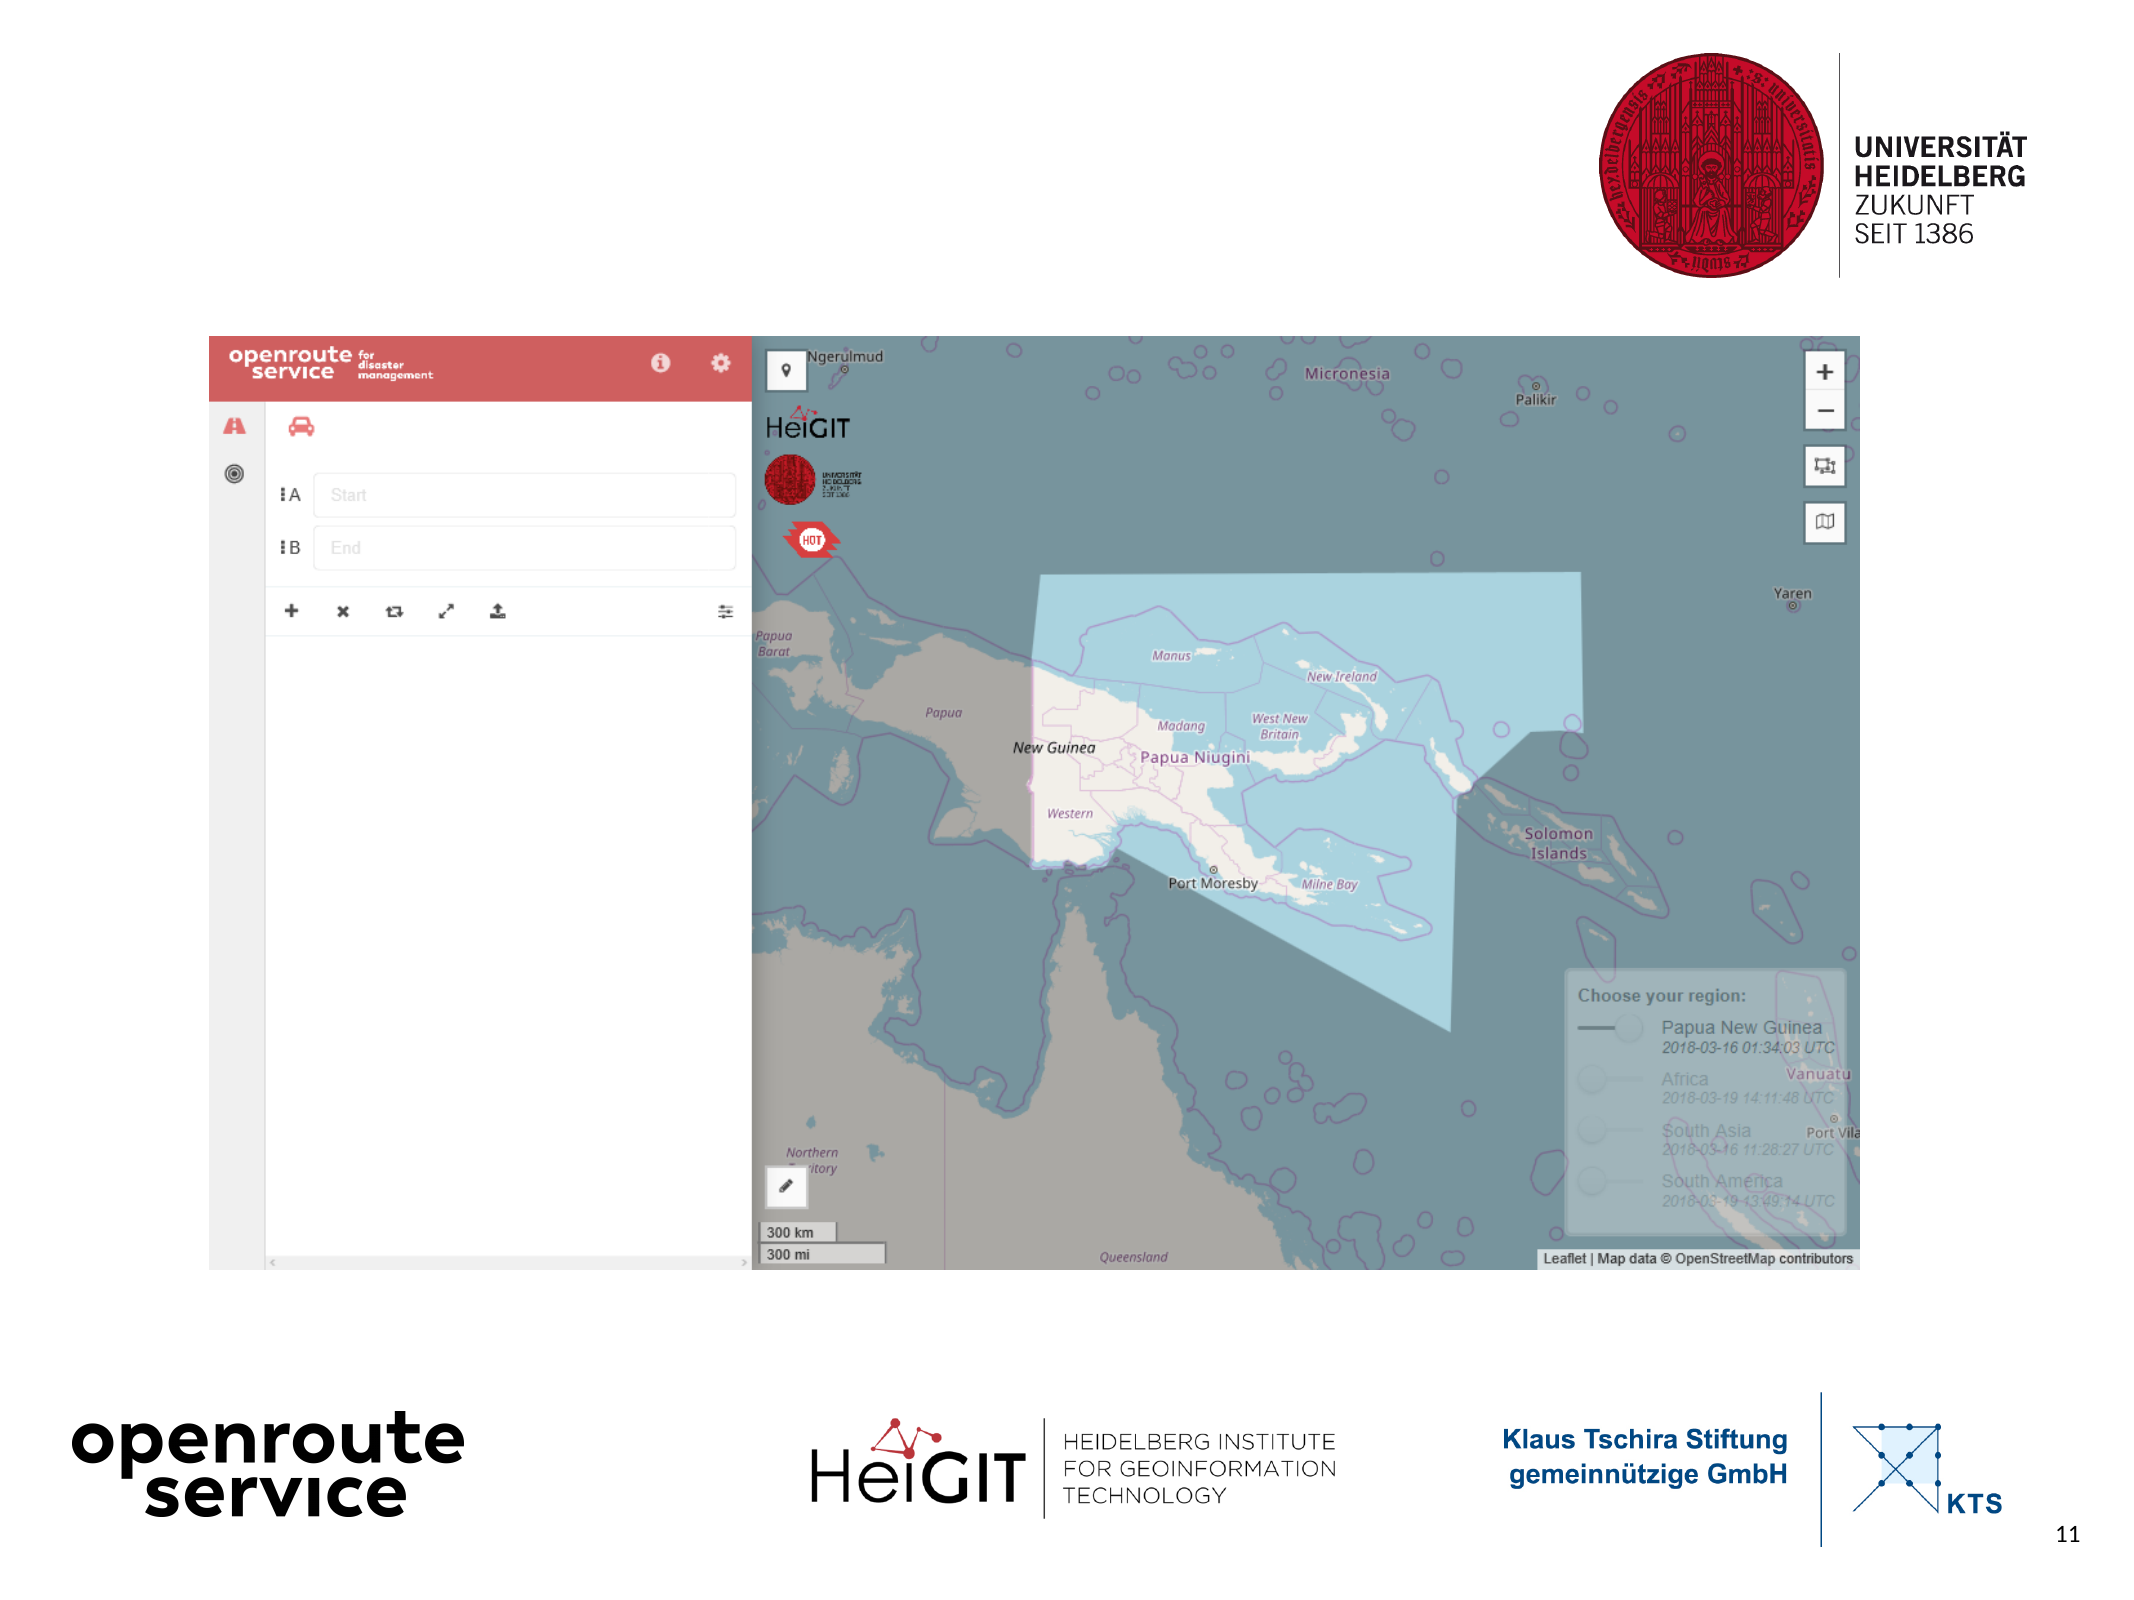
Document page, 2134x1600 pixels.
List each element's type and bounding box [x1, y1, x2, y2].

picture [209, 336, 1860, 1270]
picture [1474, 1330, 2034, 1597]
picture [1599, 53, 2027, 278]
picture [797, 1395, 1349, 1533]
picture [72, 1411, 464, 1517]
